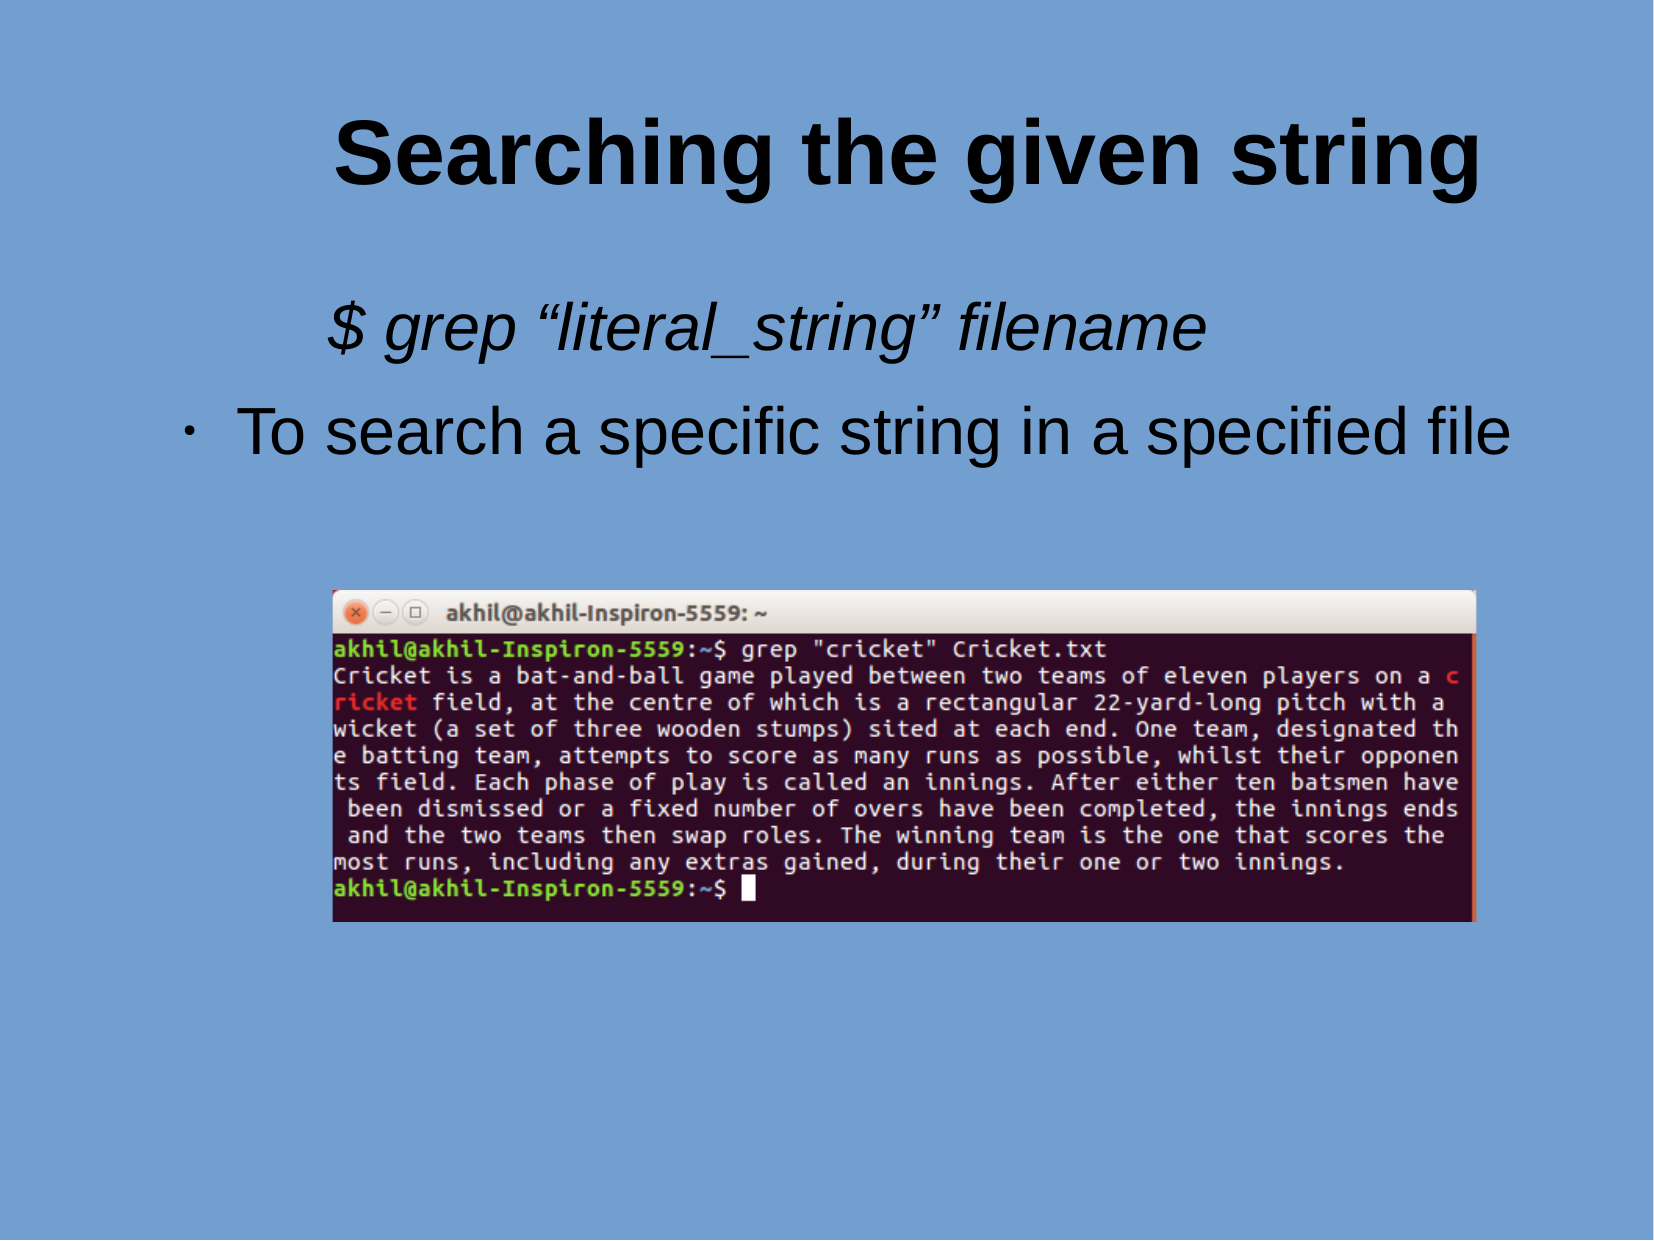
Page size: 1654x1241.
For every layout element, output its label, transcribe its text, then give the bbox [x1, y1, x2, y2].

title Searching the given string [165, 49, 1654, 257]
picture [332, 590, 1477, 922]
list $ grep “literal_string” filename To search a specific string in a specified file [165, 290, 1654, 1010]
